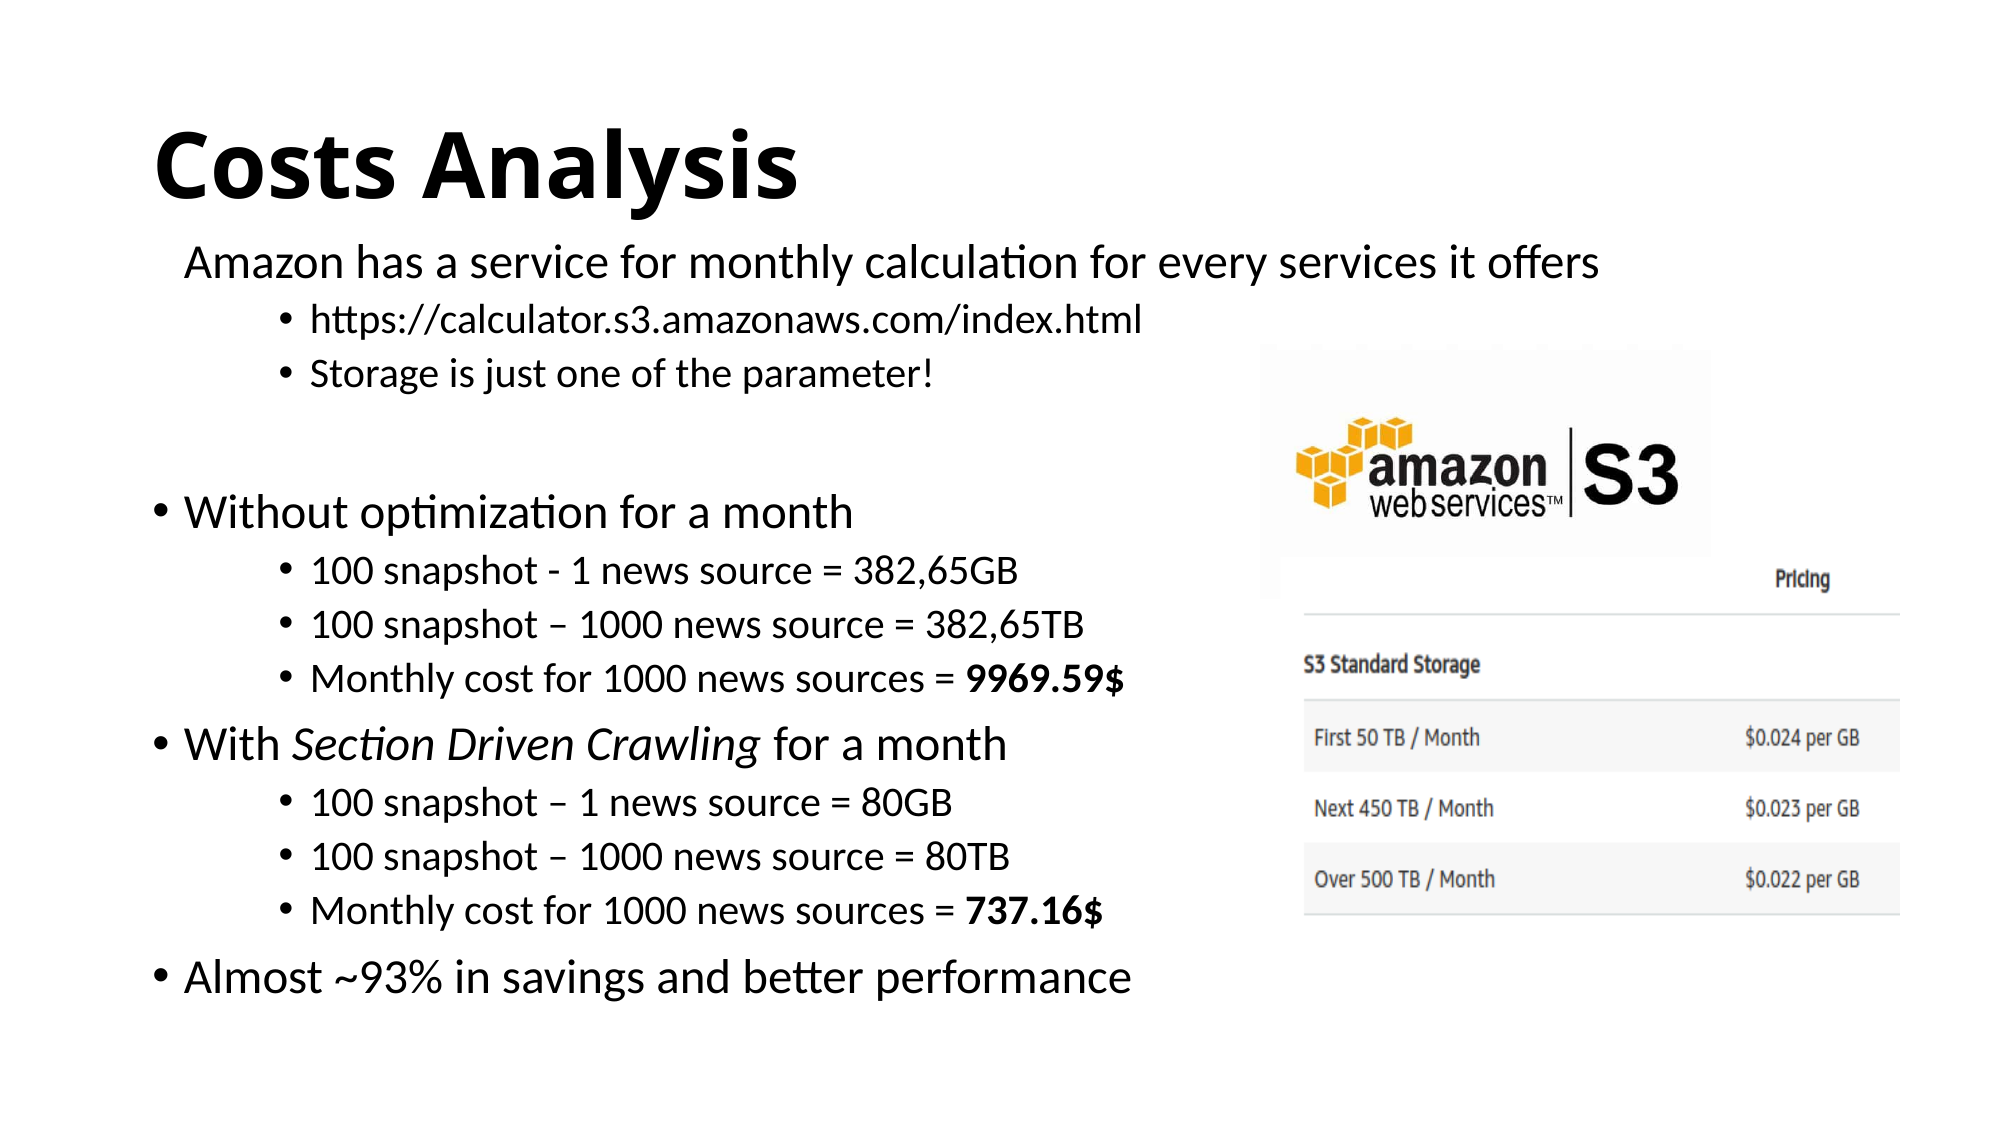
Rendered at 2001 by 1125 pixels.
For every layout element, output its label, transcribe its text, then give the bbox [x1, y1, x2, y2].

list Amazon has a service for monthly calculation for every services it offers https://calculator.s3.amazonaws.com/index.html Storage is just one of the parameter! Without optimization for a month 100 snapshot - 1 news source = 382,65GB 100 snapshot – 1000 news source = 382,65TB Monthly cost for 1000 news sources = 9969.59$ With Section Driven Crawling for a month 100 snapshot – 1 news source = 80GB 100 snapshot – 1000 news source = 80TB Monthly cost for 1000 news sources = 737.16$ Almost ~93% in savings and better performance [137, 228, 1863, 1014]
picture [1260, 344, 1921, 925]
title Costs Analysis [137, 59, 1863, 228]
